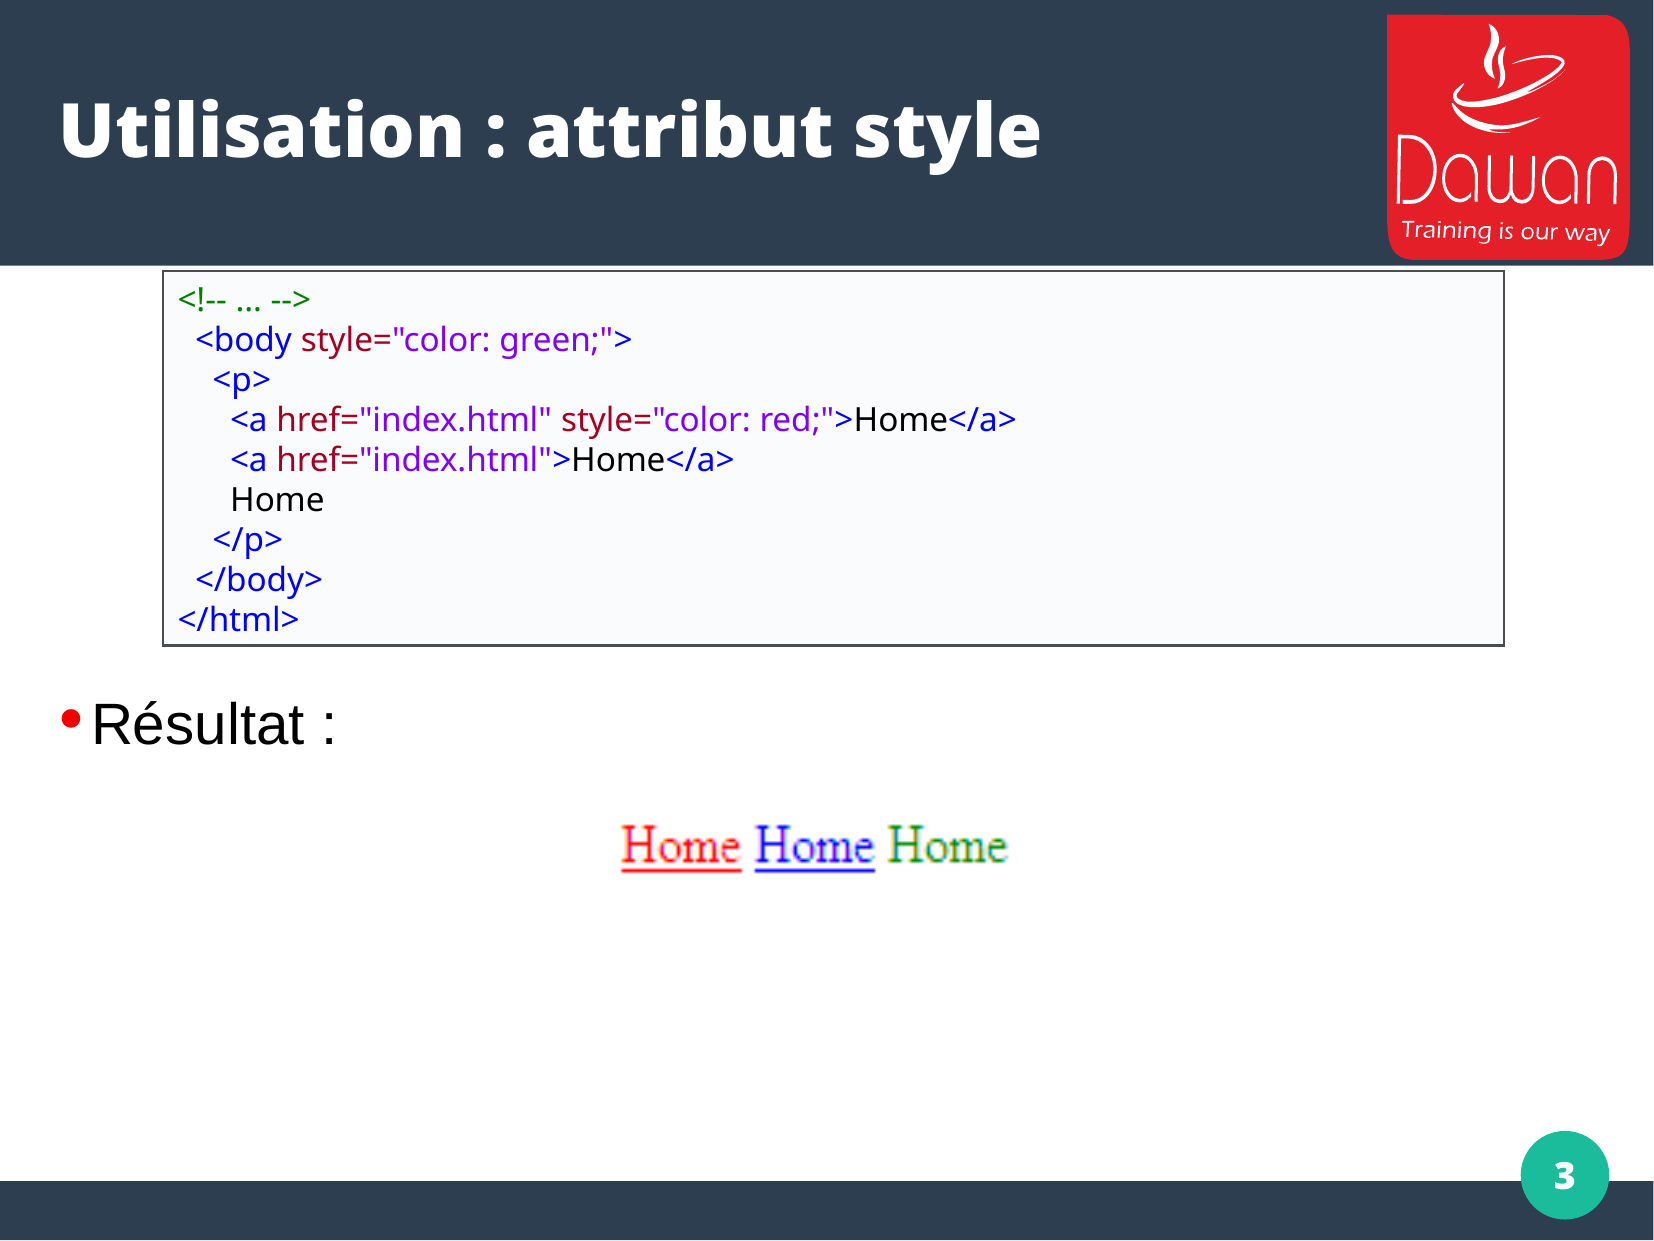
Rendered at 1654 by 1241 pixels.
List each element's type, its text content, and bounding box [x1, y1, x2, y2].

text_box Résultat : [59, 265, 1595, 1094]
picture [1387, 14, 1630, 260]
title Utilisation : attribut style [59, 49, 1387, 207]
